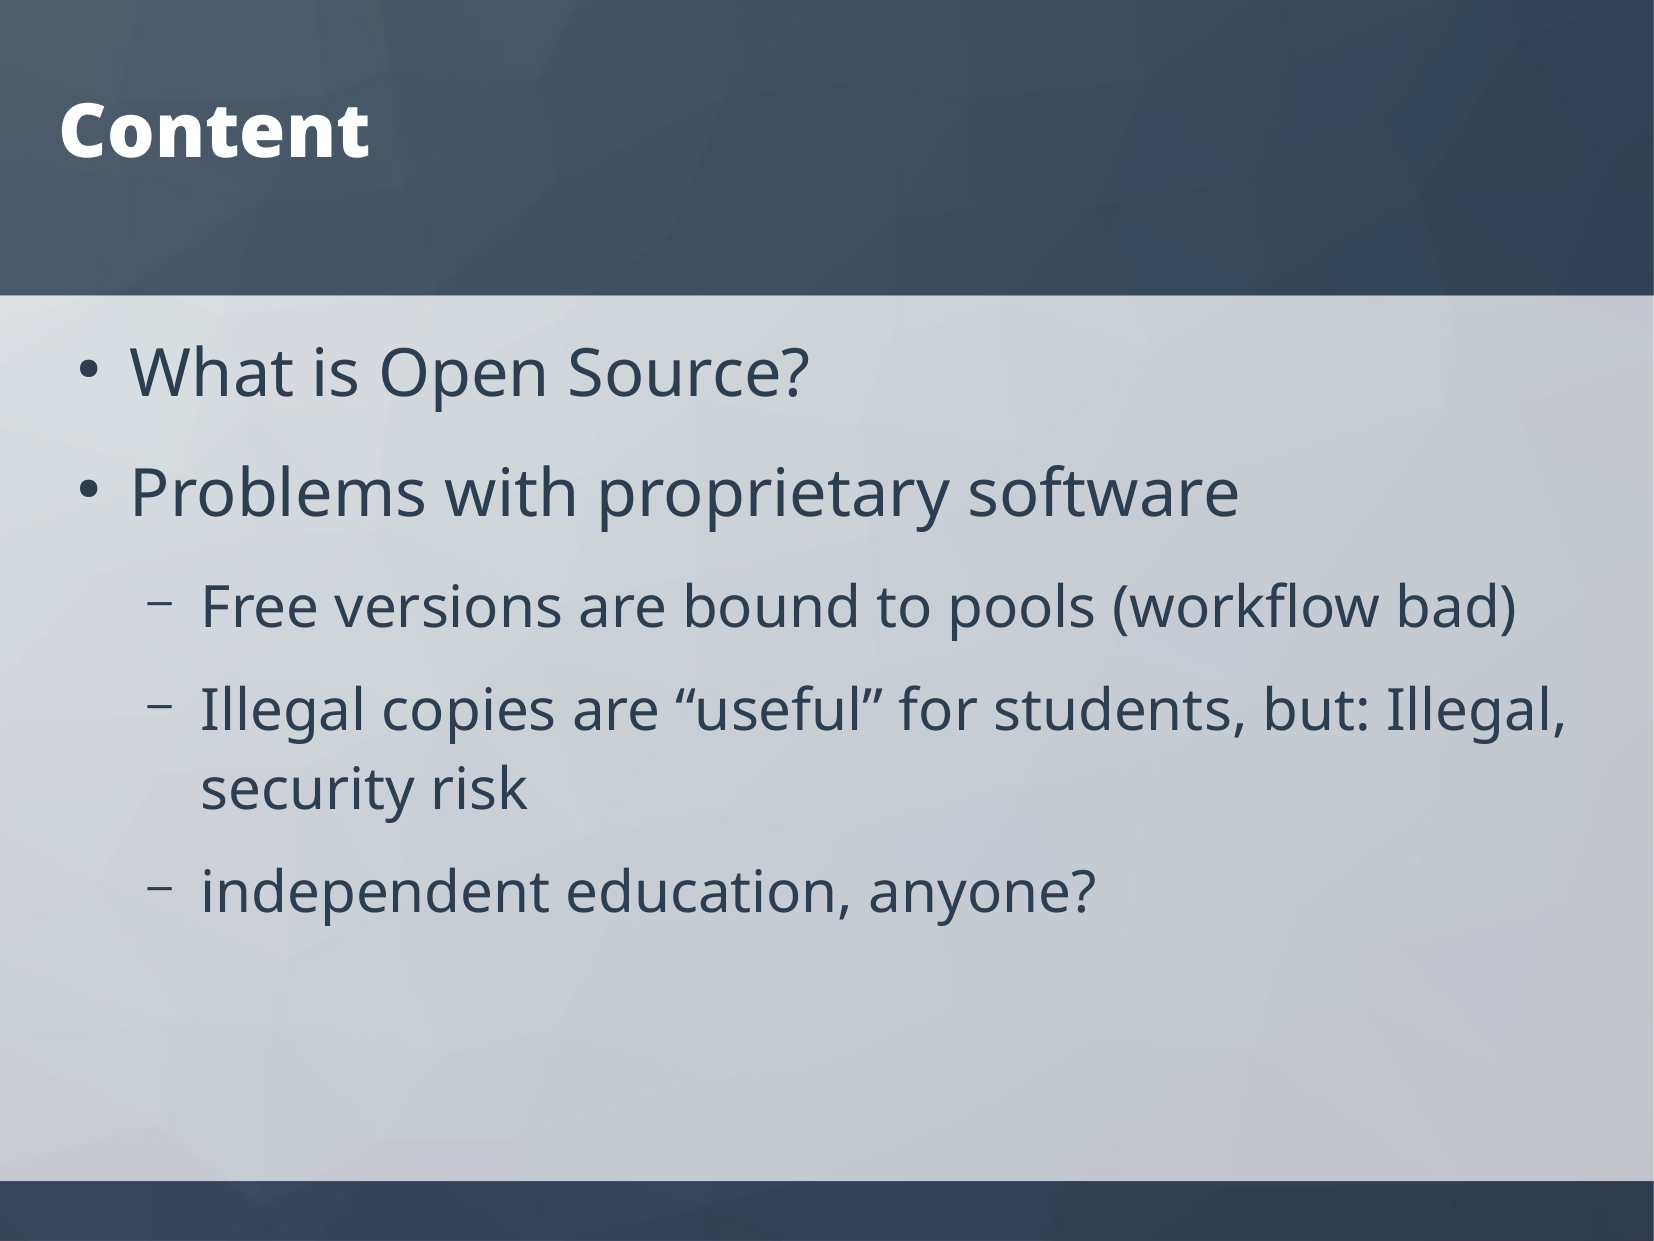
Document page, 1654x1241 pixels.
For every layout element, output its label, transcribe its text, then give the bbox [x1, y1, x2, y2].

list What is Open Source? Problems with proprietary software Free versions are bound to pools (workflow bad) Illegal copies are “useful” for students, but: Illegal, security risk independent education, anyone? [59, 324, 1595, 1152]
title Content [59, 49, 1595, 207]
